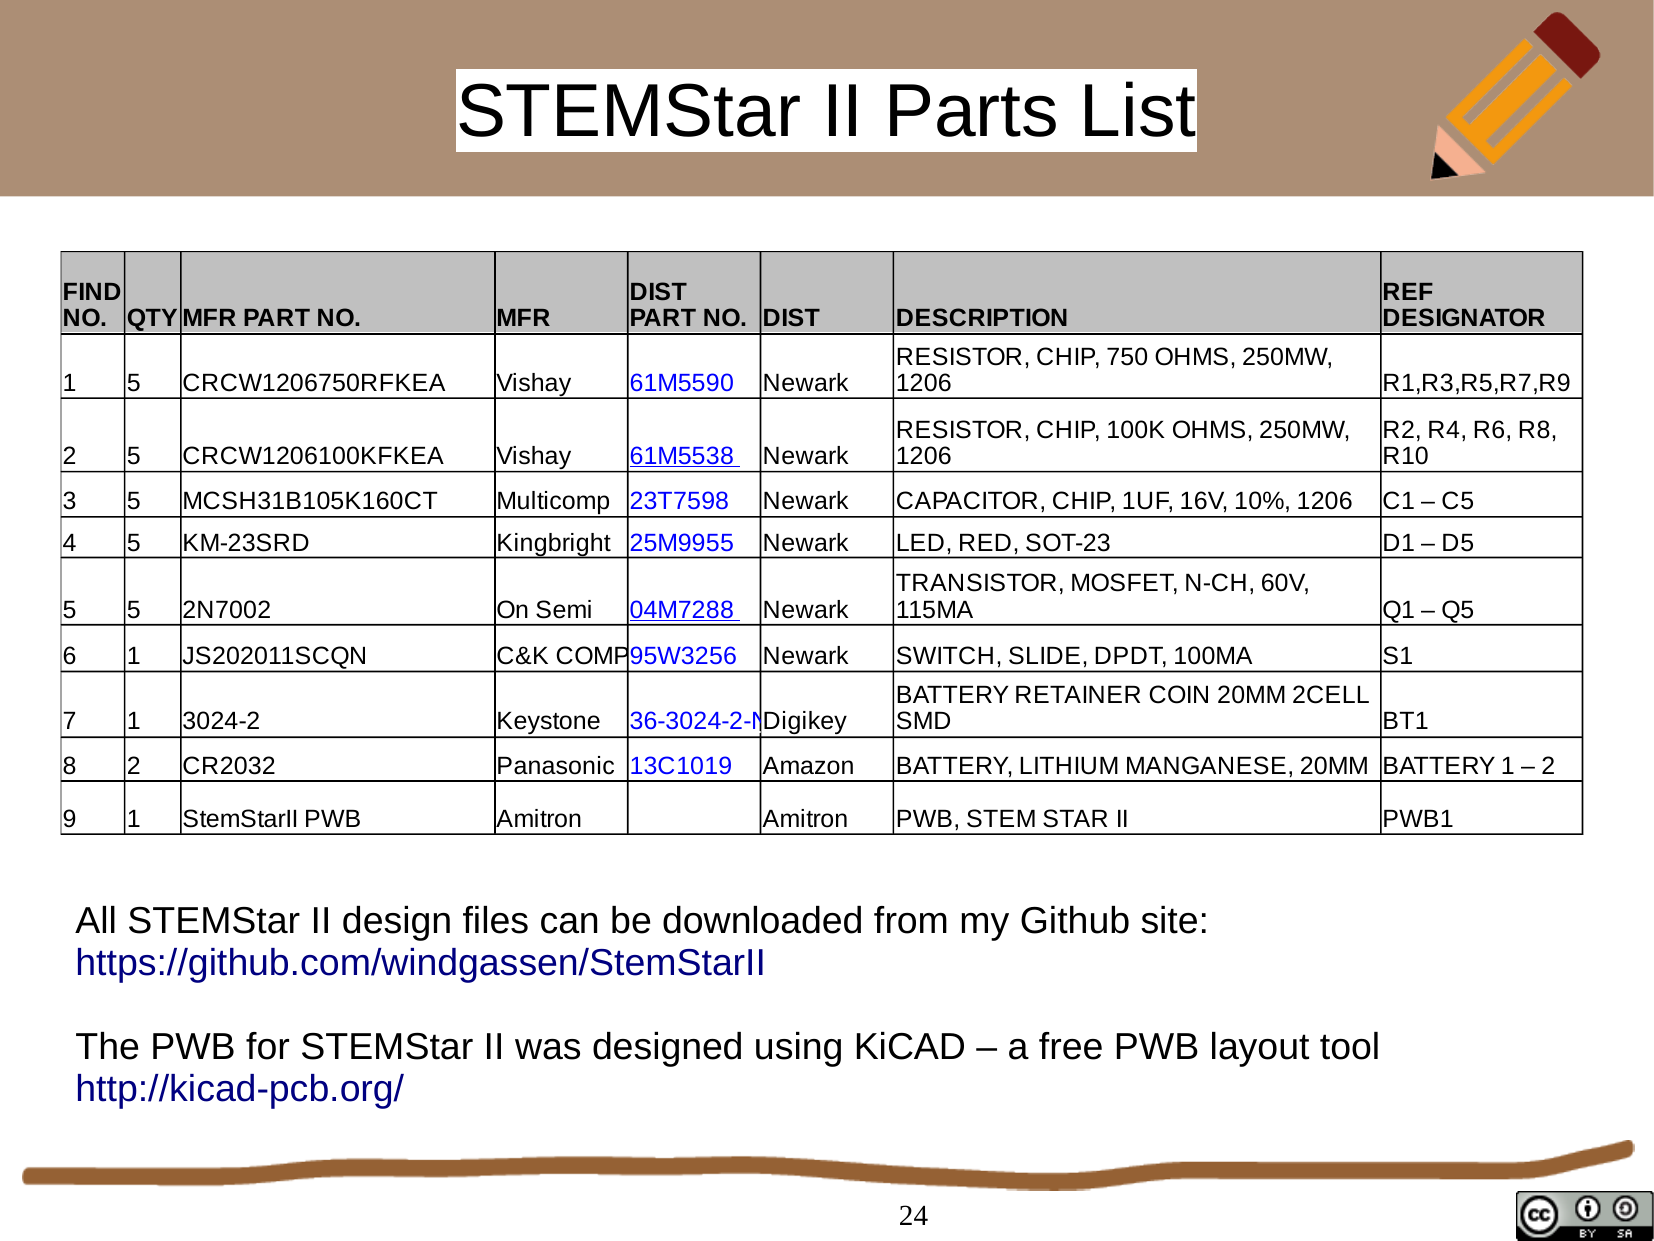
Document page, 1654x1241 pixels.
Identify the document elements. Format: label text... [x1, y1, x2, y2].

picture [1430, 12, 1601, 181]
text_box All STEMStar II design files can be downloaded from my Github site: https://github.com/windgassen/StemStarII The PWB for STEMStar II was designed using KiCAD – a free PWB layout tool http://kicad-pcb.org/ [60, 892, 1595, 1157]
chart [60, 251, 1586, 892]
title STEMStar II Parts List [82, 49, 1571, 172]
picture [22, 1140, 1654, 1241]
